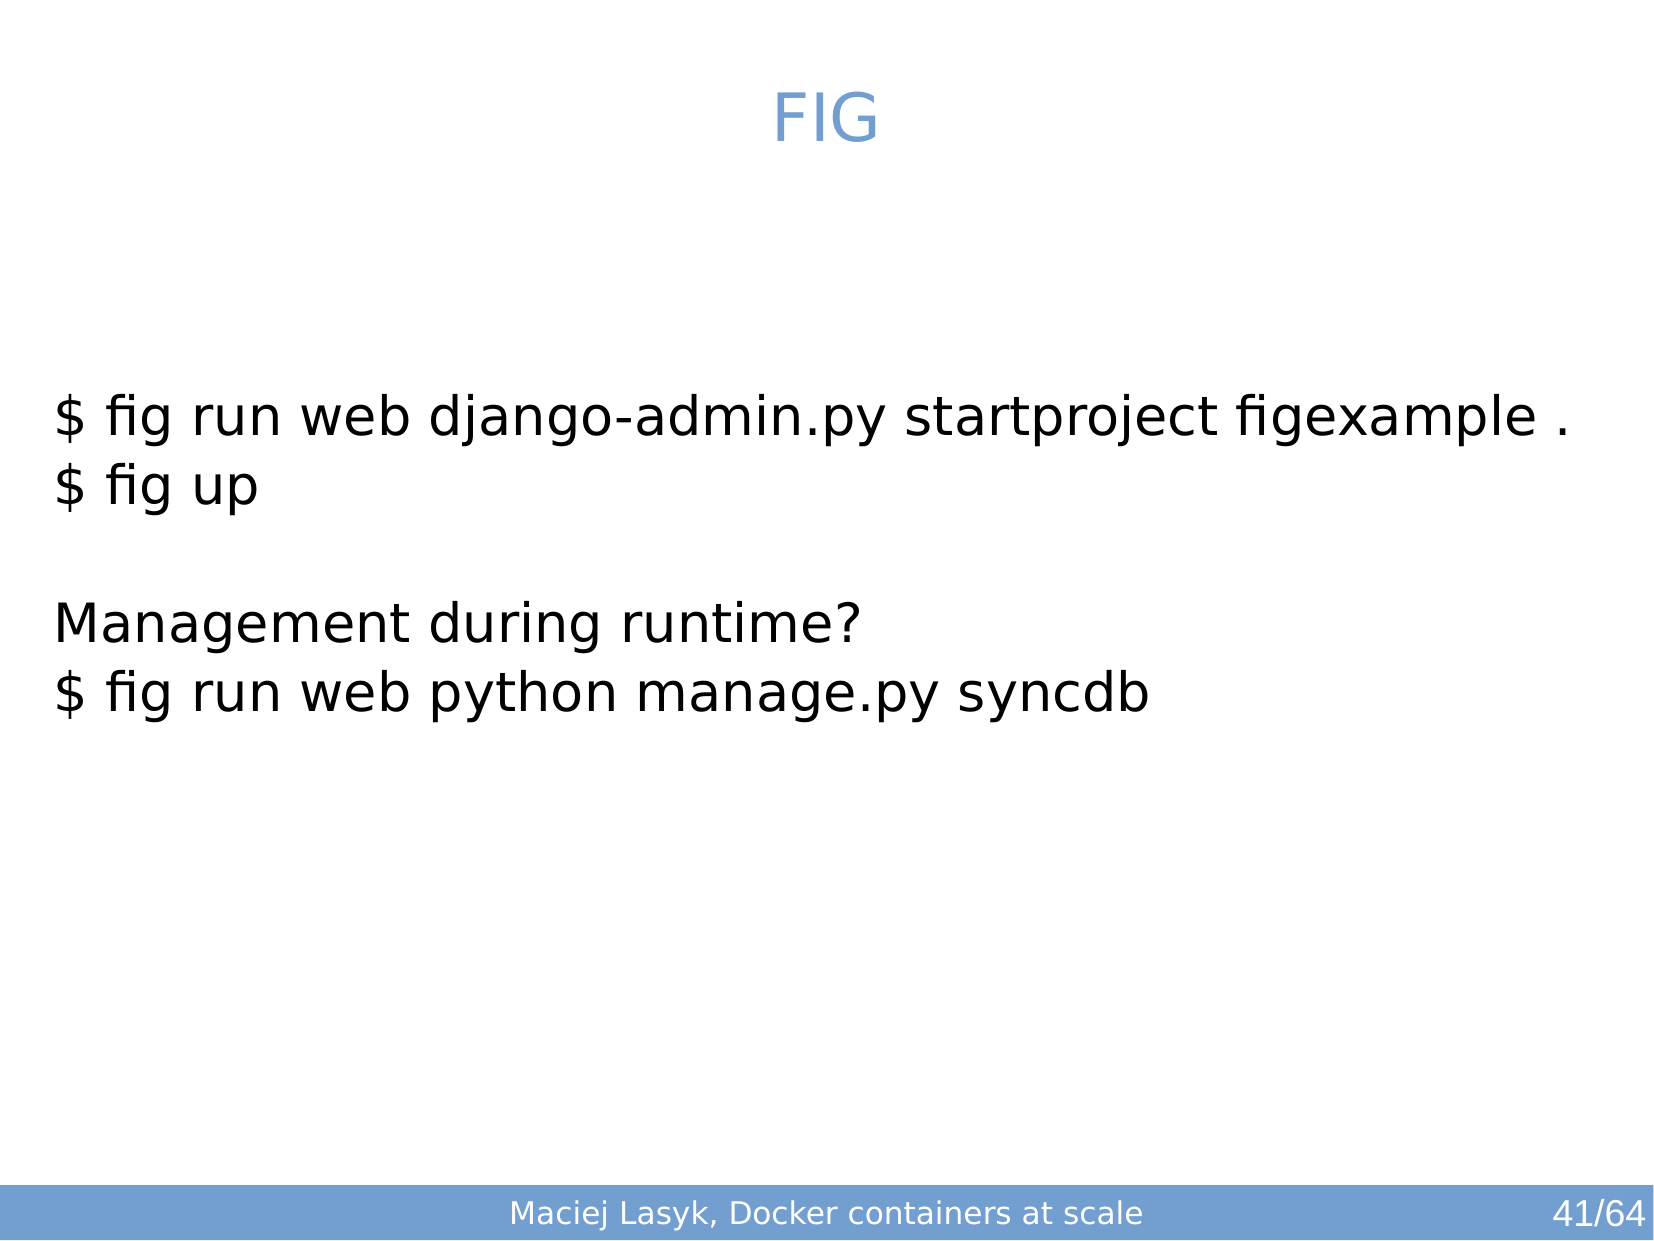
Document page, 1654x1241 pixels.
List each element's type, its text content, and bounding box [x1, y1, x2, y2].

text_box Maciej Lasyk, Docker containers at scale [494, 1188, 1160, 1240]
text_box FIG [756, 72, 897, 166]
text_box 41/64 [1527, 1185, 1654, 1241]
text_box [0, 1185, 1527, 1241]
text_box $ fig run web django-admin.py startproject figexample . $ fig up Management during runtime? $ fig run web python manage.py syncdb [39, 377, 1615, 841]
